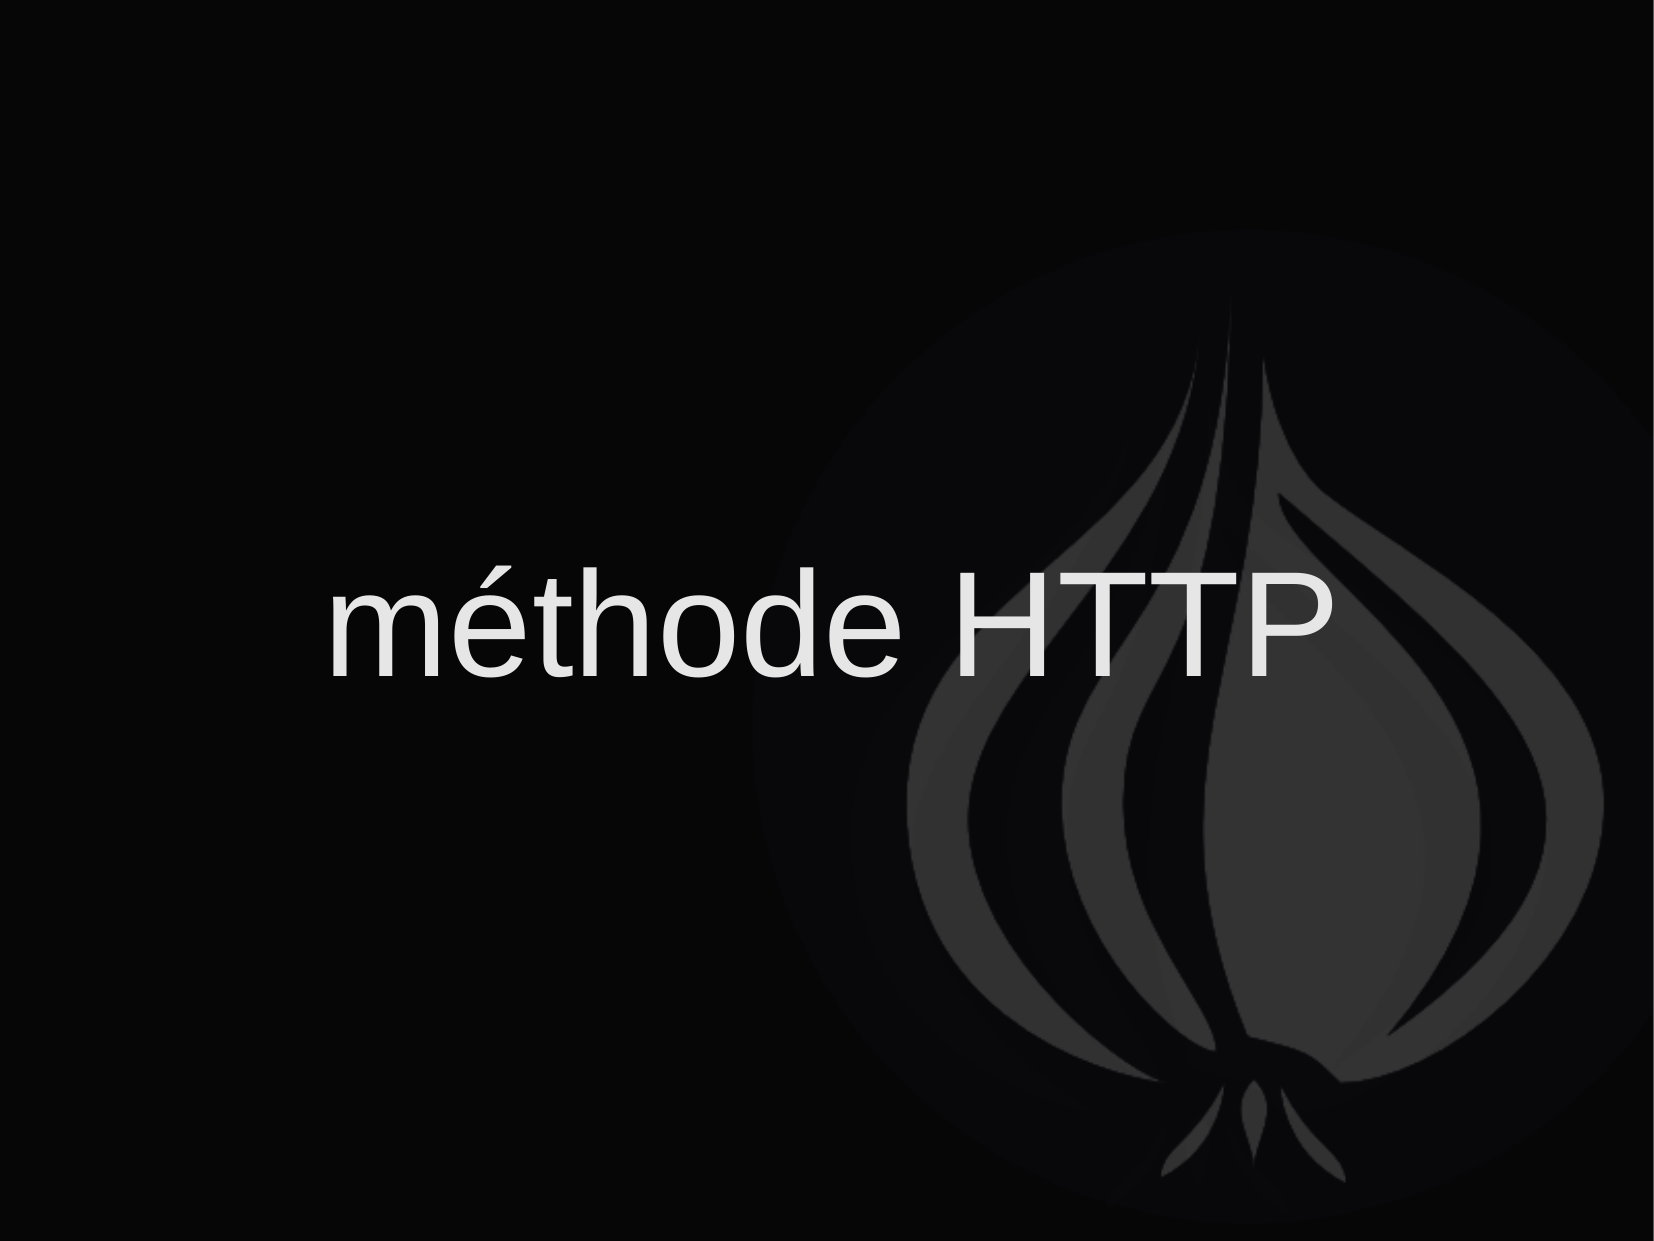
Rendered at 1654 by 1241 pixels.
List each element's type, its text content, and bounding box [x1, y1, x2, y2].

subtitle méthode HTTP [88, 214, 1577, 1034]
picture [0, 0, 1654, 1241]
